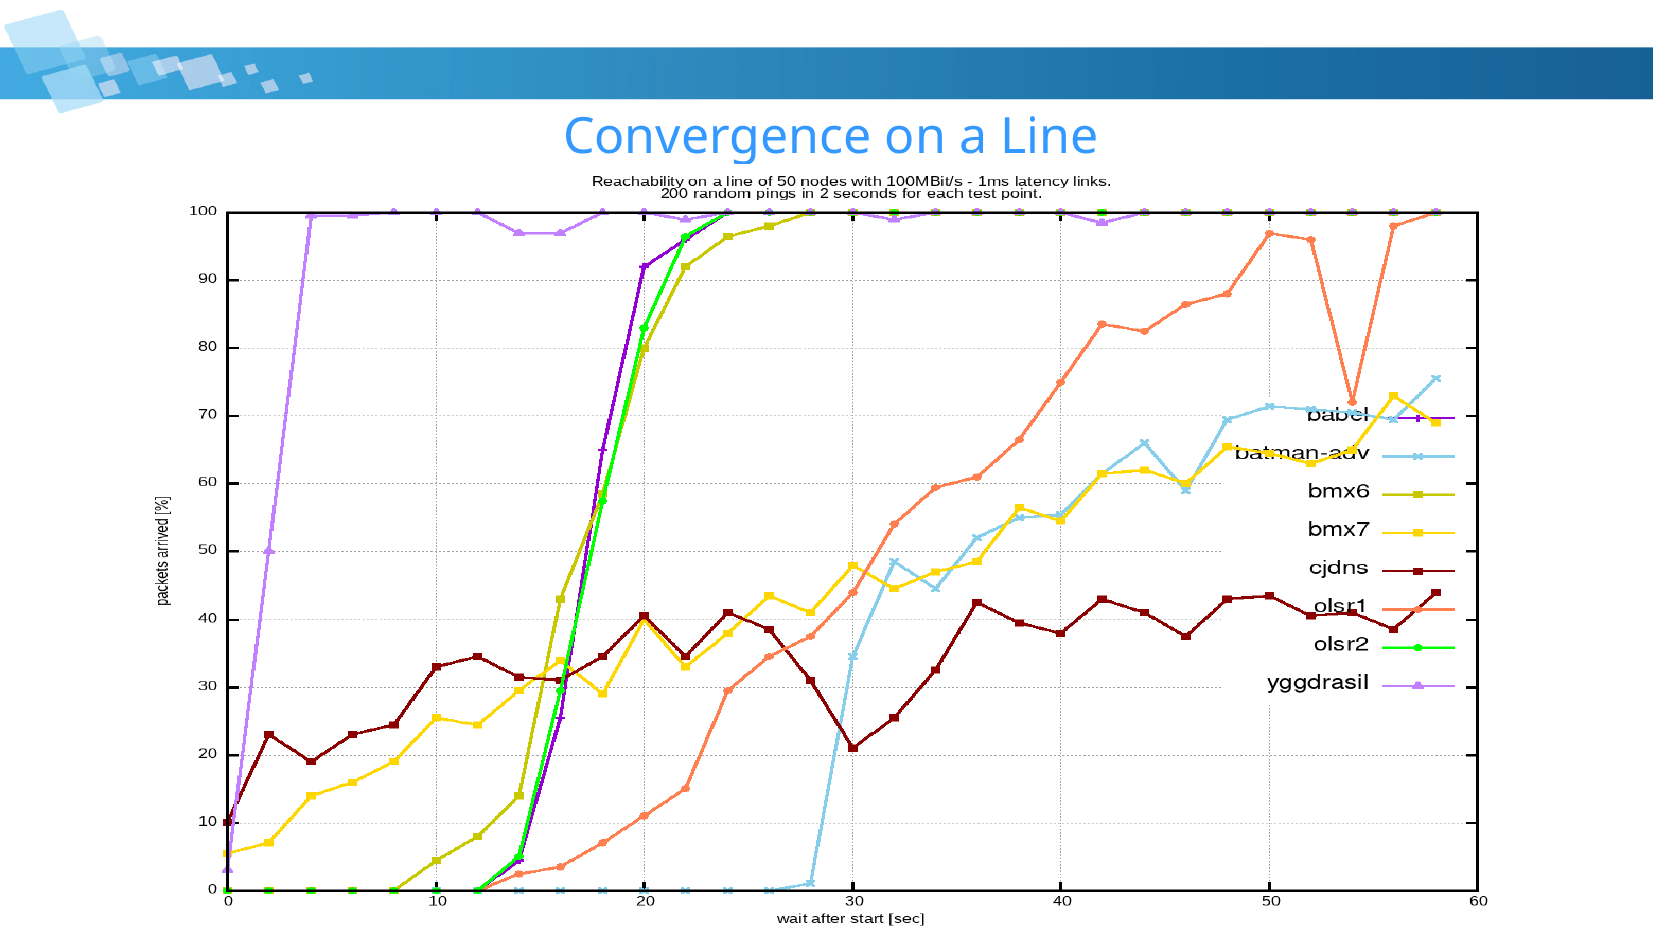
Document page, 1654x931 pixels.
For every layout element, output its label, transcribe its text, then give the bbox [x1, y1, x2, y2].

title Convergence on a Line [86, 56, 1576, 212]
picture [0, 0, 1653, 929]
